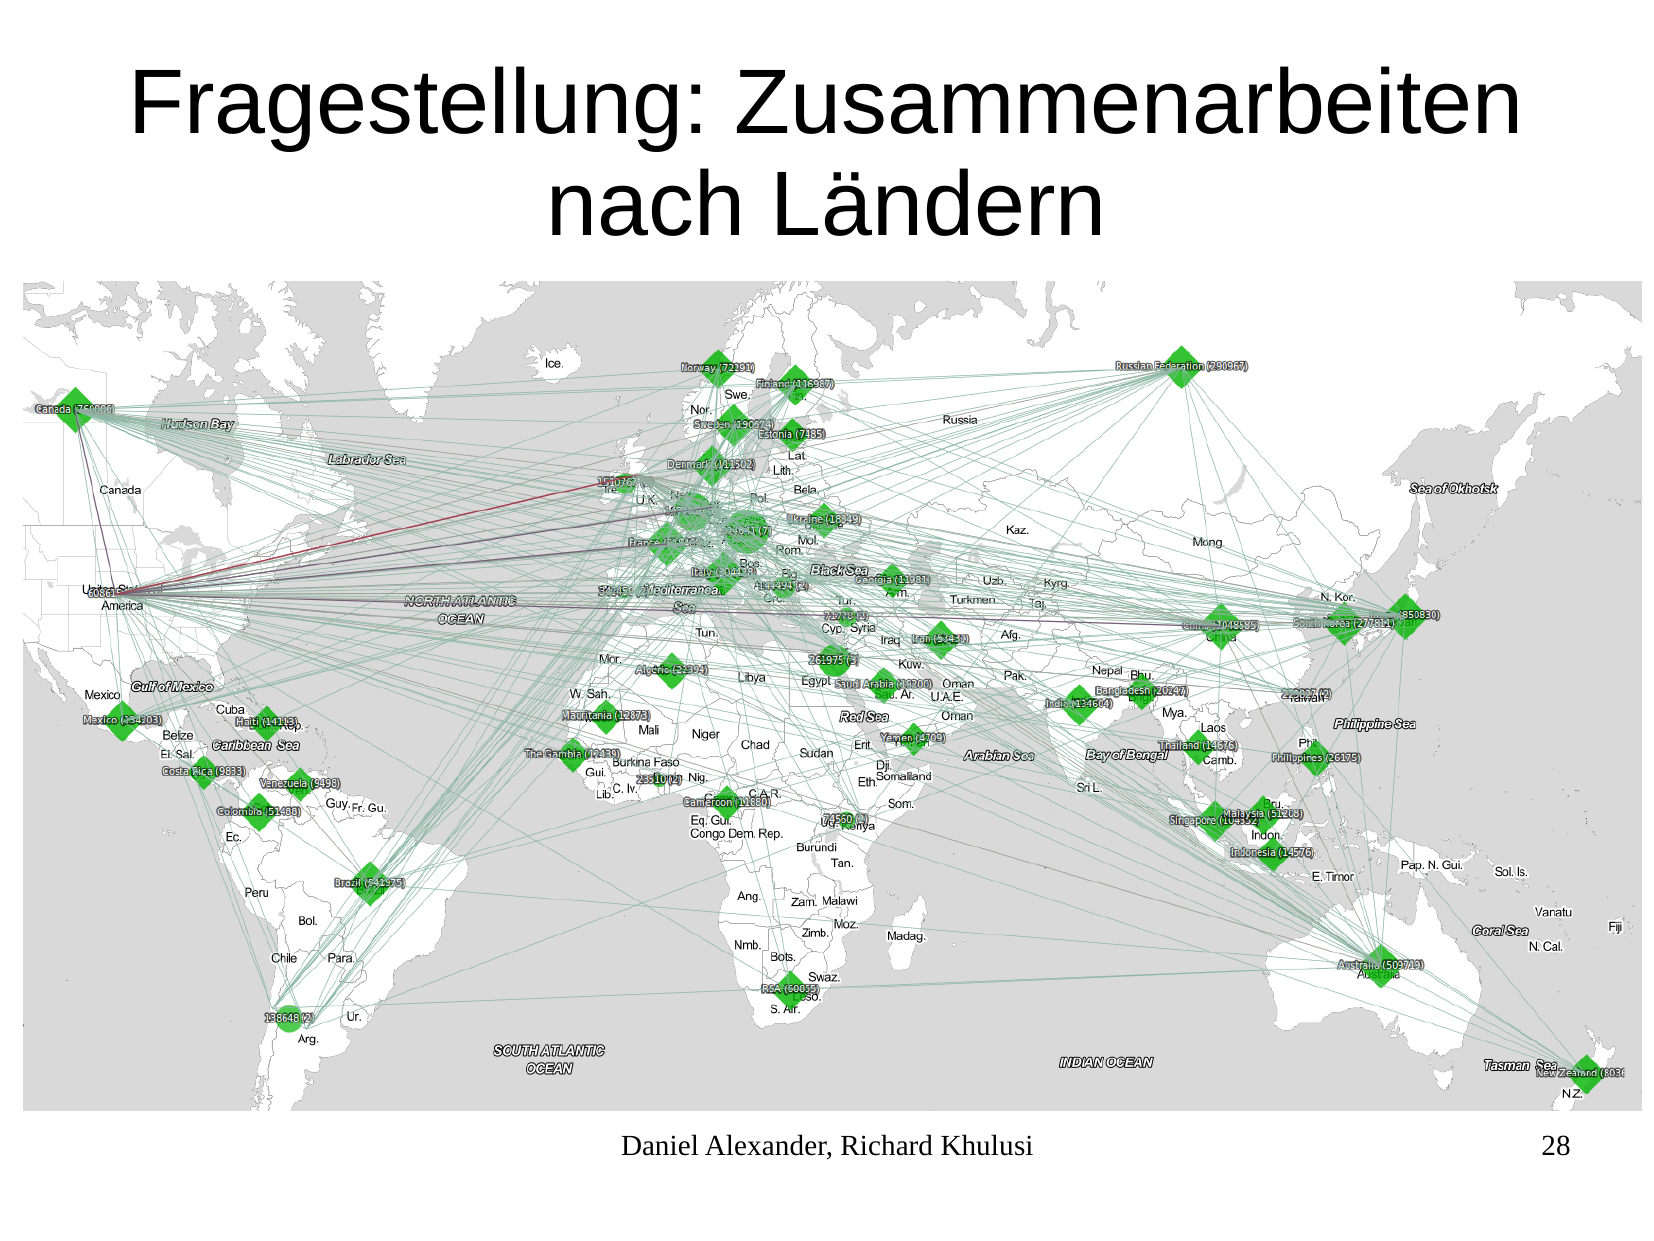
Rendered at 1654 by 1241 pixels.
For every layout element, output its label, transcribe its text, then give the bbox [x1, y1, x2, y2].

picture [23, 281, 1642, 1111]
title Fragestellung: Zusammenarbeiten nach Ländern [82, 49, 1571, 257]
